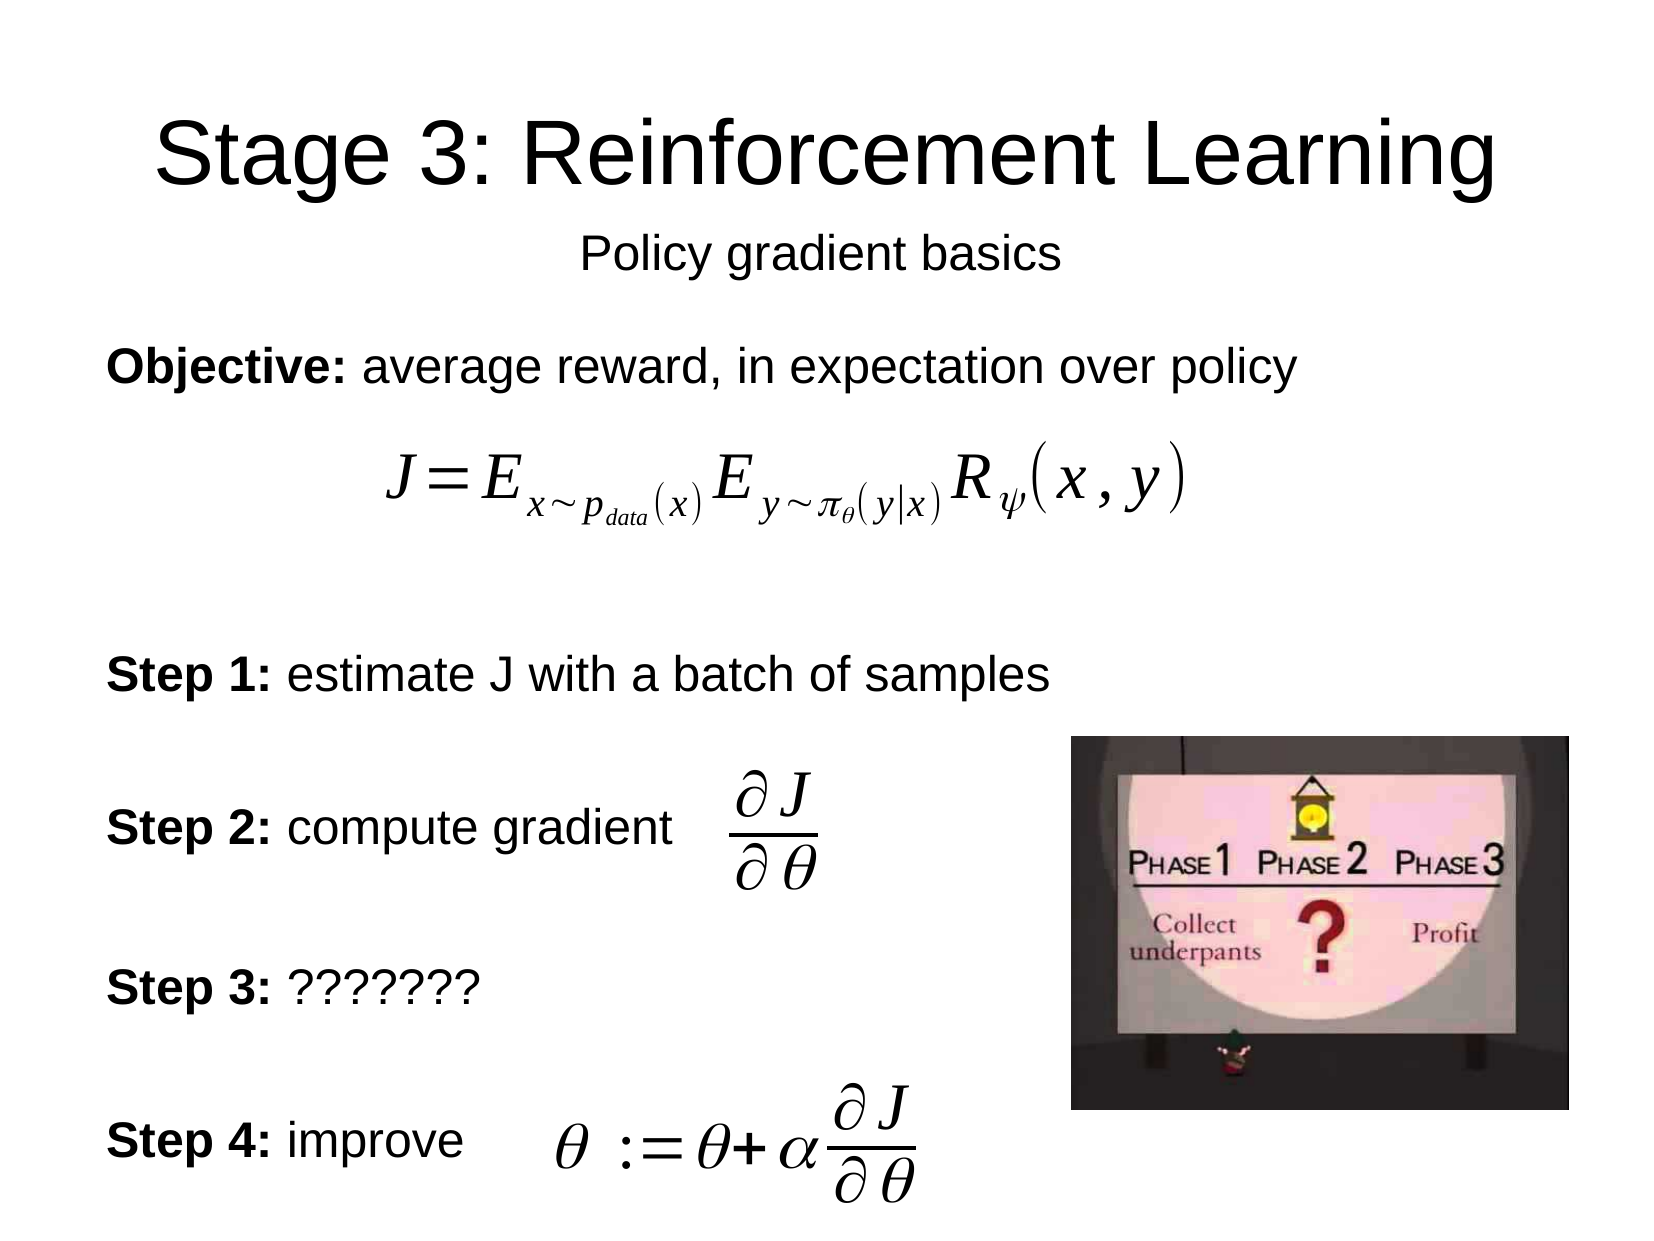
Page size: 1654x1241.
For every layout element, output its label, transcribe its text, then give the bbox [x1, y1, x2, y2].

text_box Step 3: ??????? [91, 951, 1071, 1078]
chart [377, 437, 1196, 531]
text_box Step 2: compute gradient [91, 791, 1071, 919]
title Stage 3: Reinforcement Learning [82, 49, 1571, 257]
text_box Step 1: estimate J with a batch of samples [91, 638, 1450, 765]
text_box Step 4: improve [91, 1105, 1450, 1232]
text_box Objective: average reward, in expectation over policy [91, 331, 1450, 458]
picture [1071, 736, 1569, 1110]
text_box Policy gradient basics [564, 217, 1142, 331]
chart [542, 1069, 926, 1208]
chart [720, 756, 827, 895]
